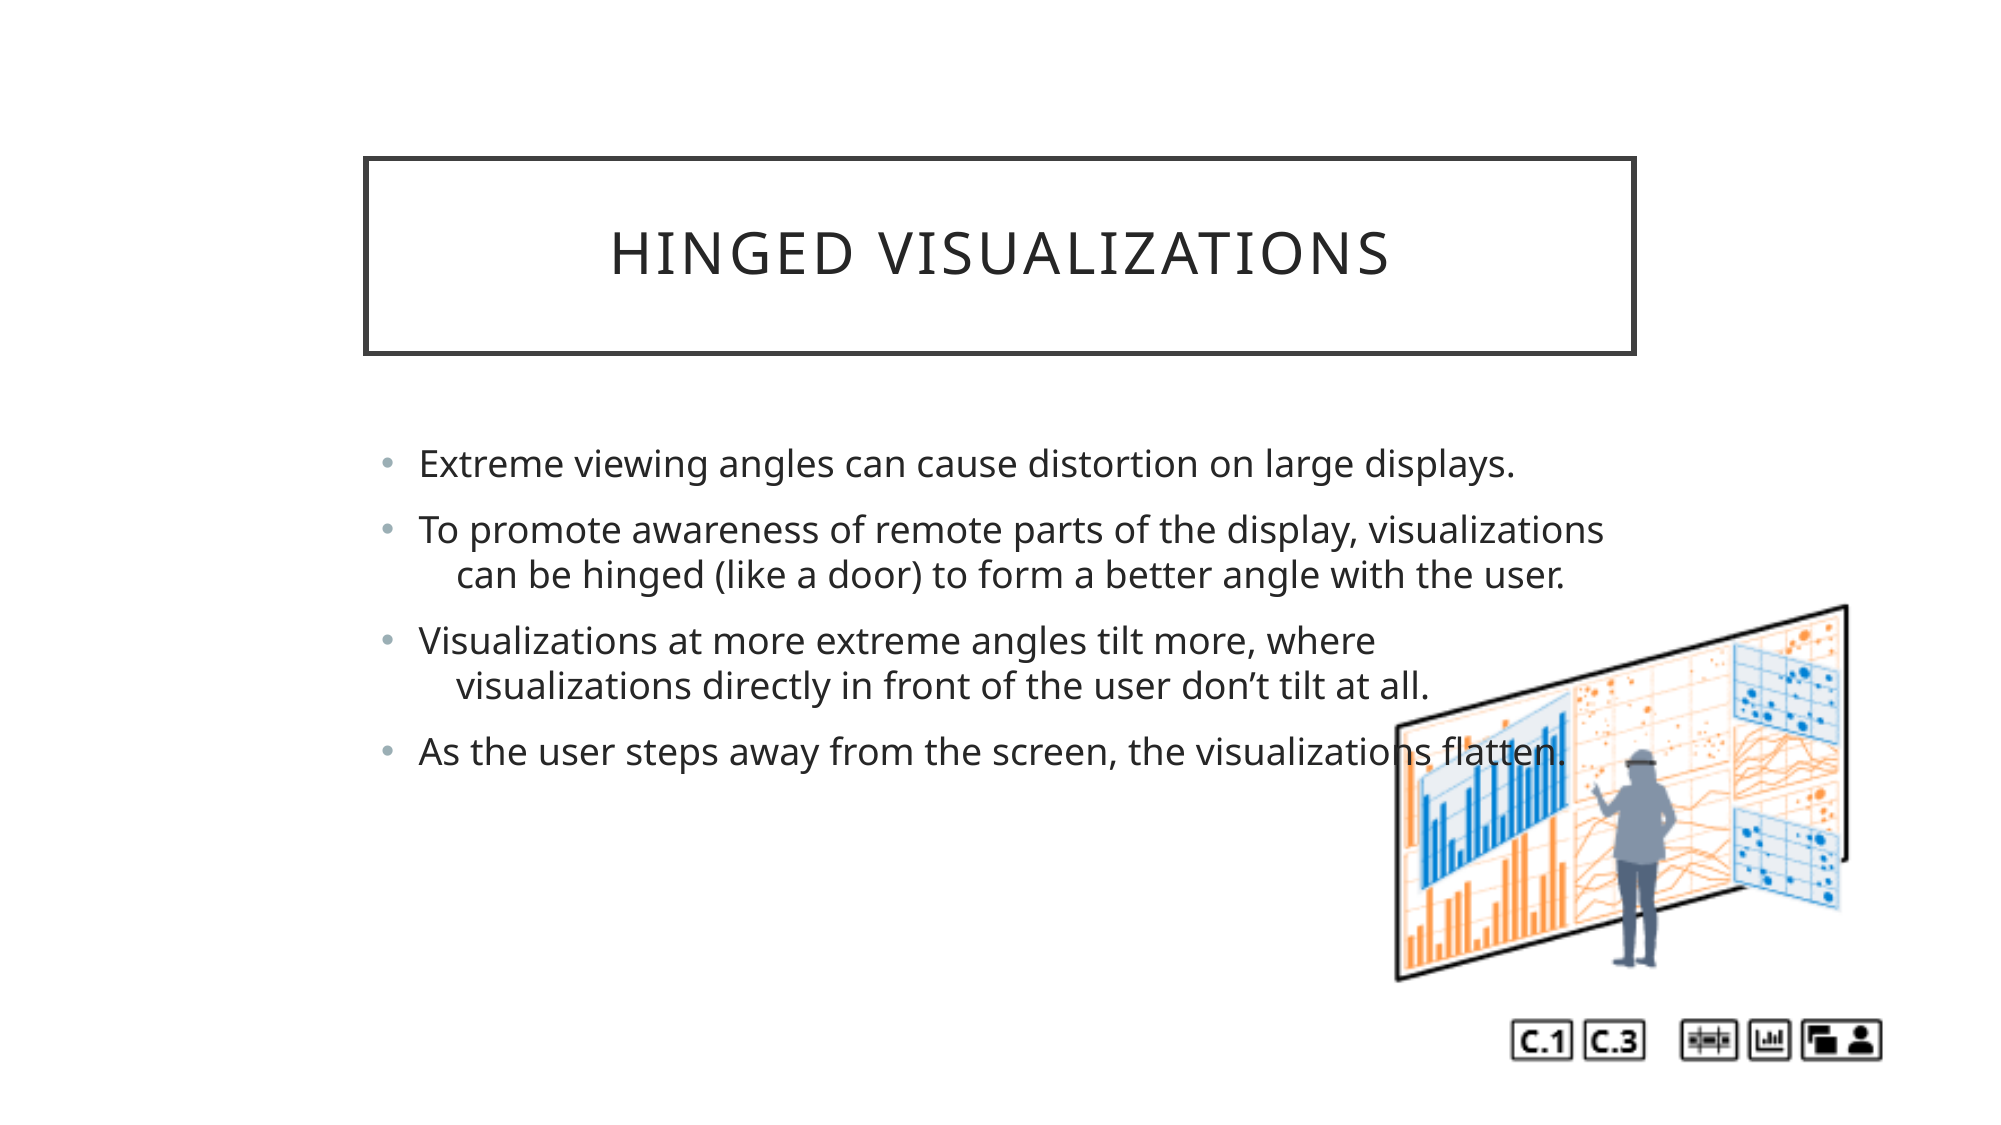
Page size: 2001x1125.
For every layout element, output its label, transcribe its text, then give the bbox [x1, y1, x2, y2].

list Extreme viewing angles can cause distortion on large displays. To promote awareness of remote parts of the display, visualizations can be hinged (like a door) to form a better angle with the user. Visualizations at more extreme angles tilt more, where visualizations directly in front of the user don’t tilt at all. As the user steps away from the screen, the visualizations flatten. [366, 432, 1634, 942]
picture [1350, 562, 1962, 1094]
title Hinged visualizations [366, 158, 1634, 354]
